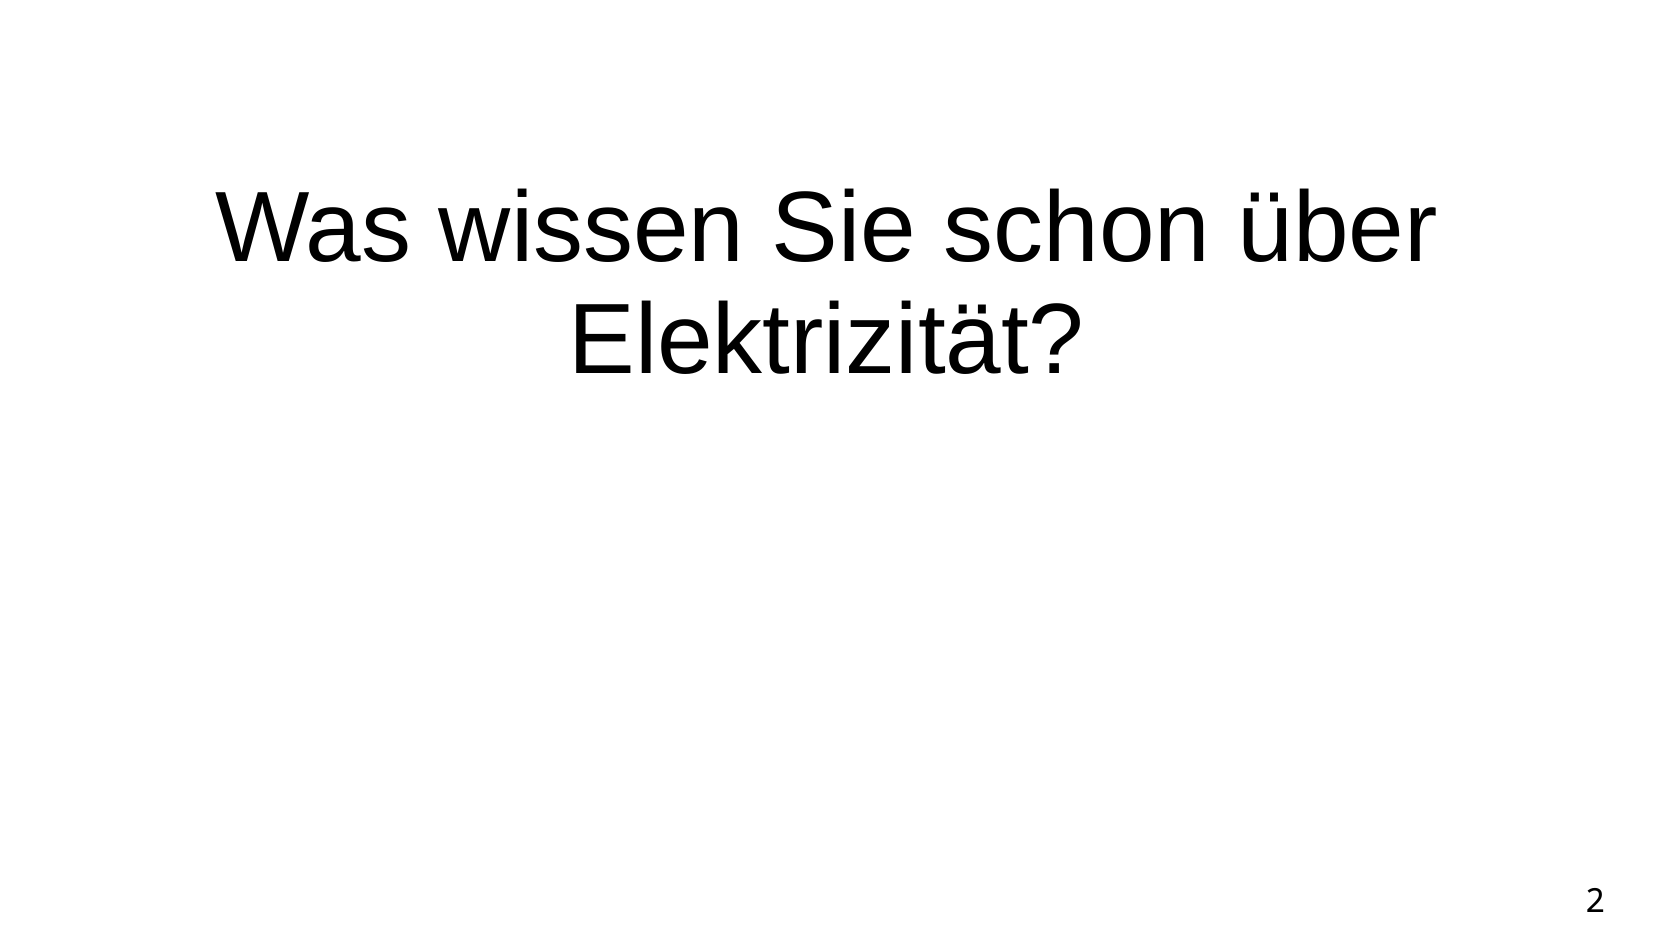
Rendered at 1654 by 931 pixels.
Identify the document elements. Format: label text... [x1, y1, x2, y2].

title Was wissen Sie schon über Elektrizität? [82, 171, 1571, 395]
